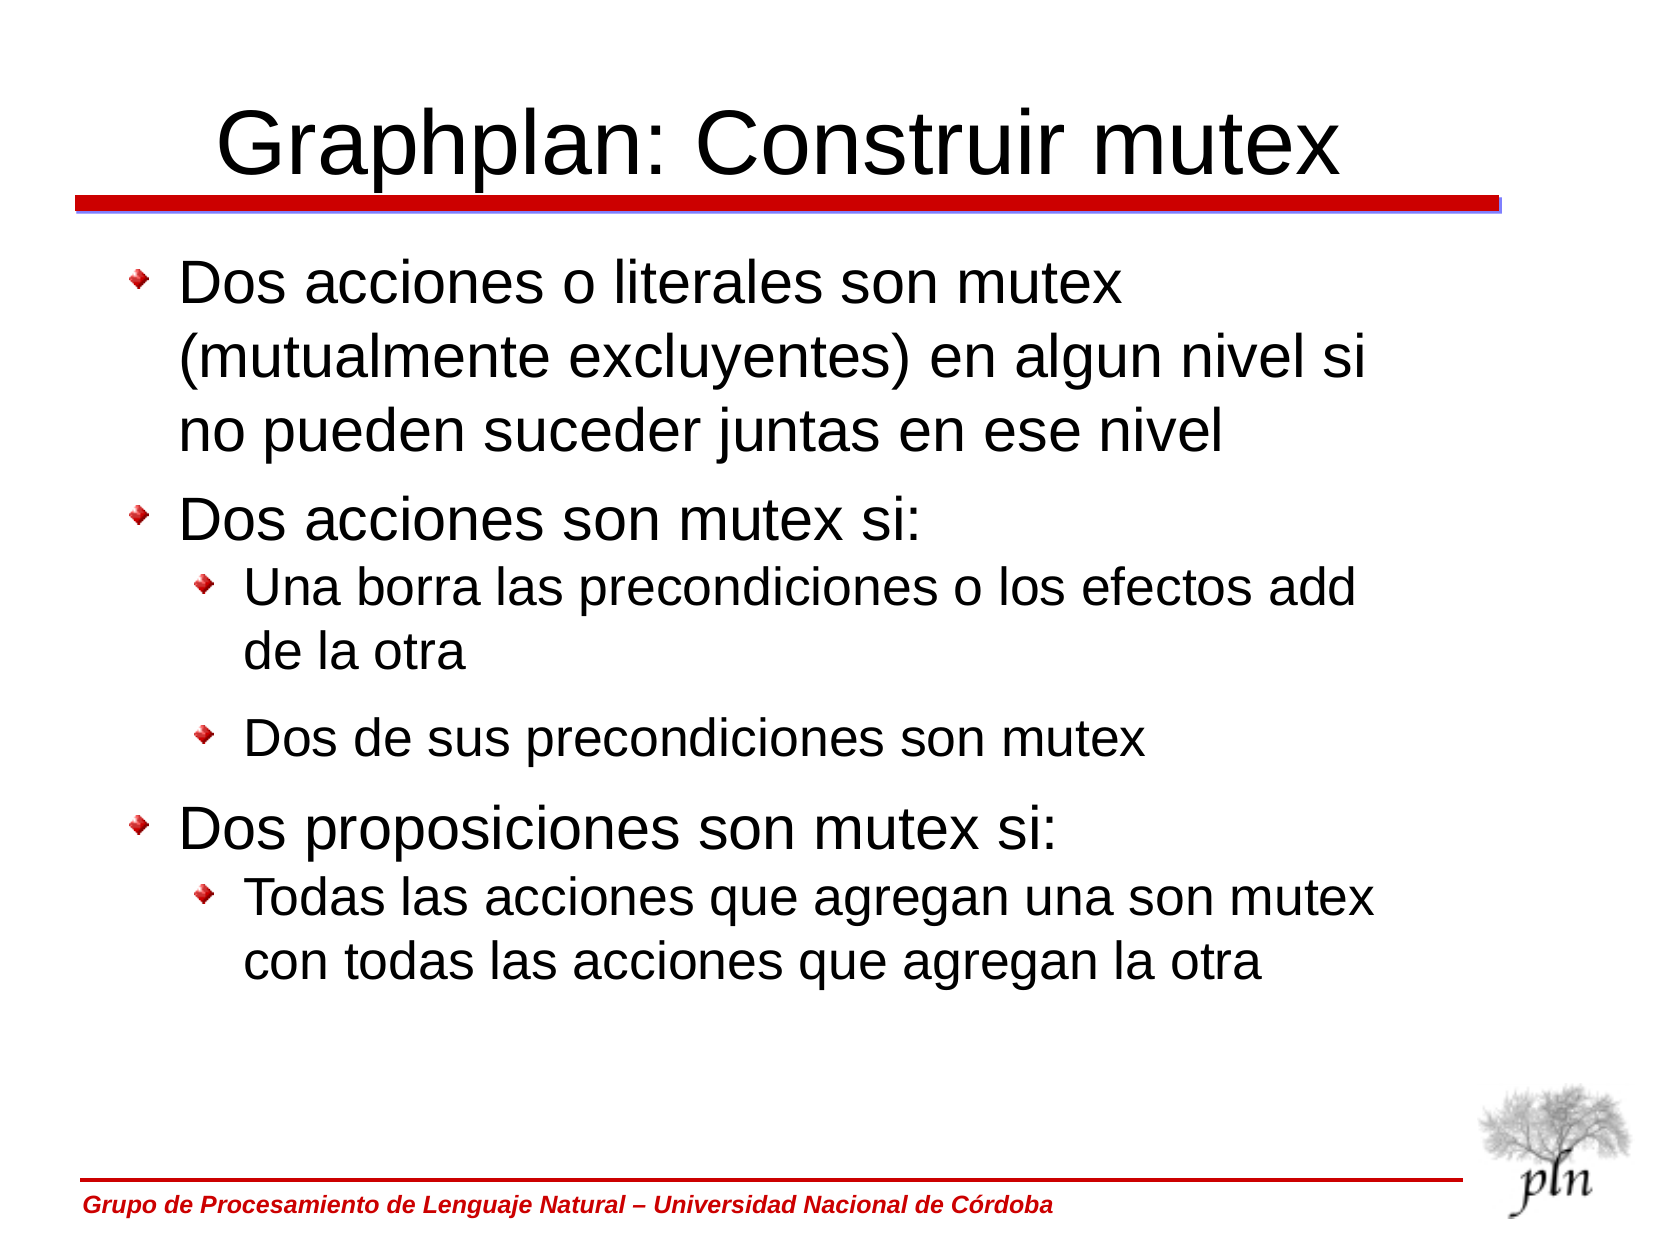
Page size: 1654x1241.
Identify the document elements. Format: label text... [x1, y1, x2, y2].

list Dos acciones o literales son mutex (mutualmente excluyentes) en algun nivel si no pueden suceder juntas en ese nivel Dos acciones son mutex si: Una borra las precondiciones o los efectos add de la otra Dos de sus precondiciones son mutex Dos proposiciones son mutex si: Todas las acciones que agregan una son mutex con todas las acciones que agregan la otra [98, 235, 1426, 1013]
title Graphplan: Construir mutex [100, 12, 1426, 200]
picture [1477, 1083, 1635, 1219]
